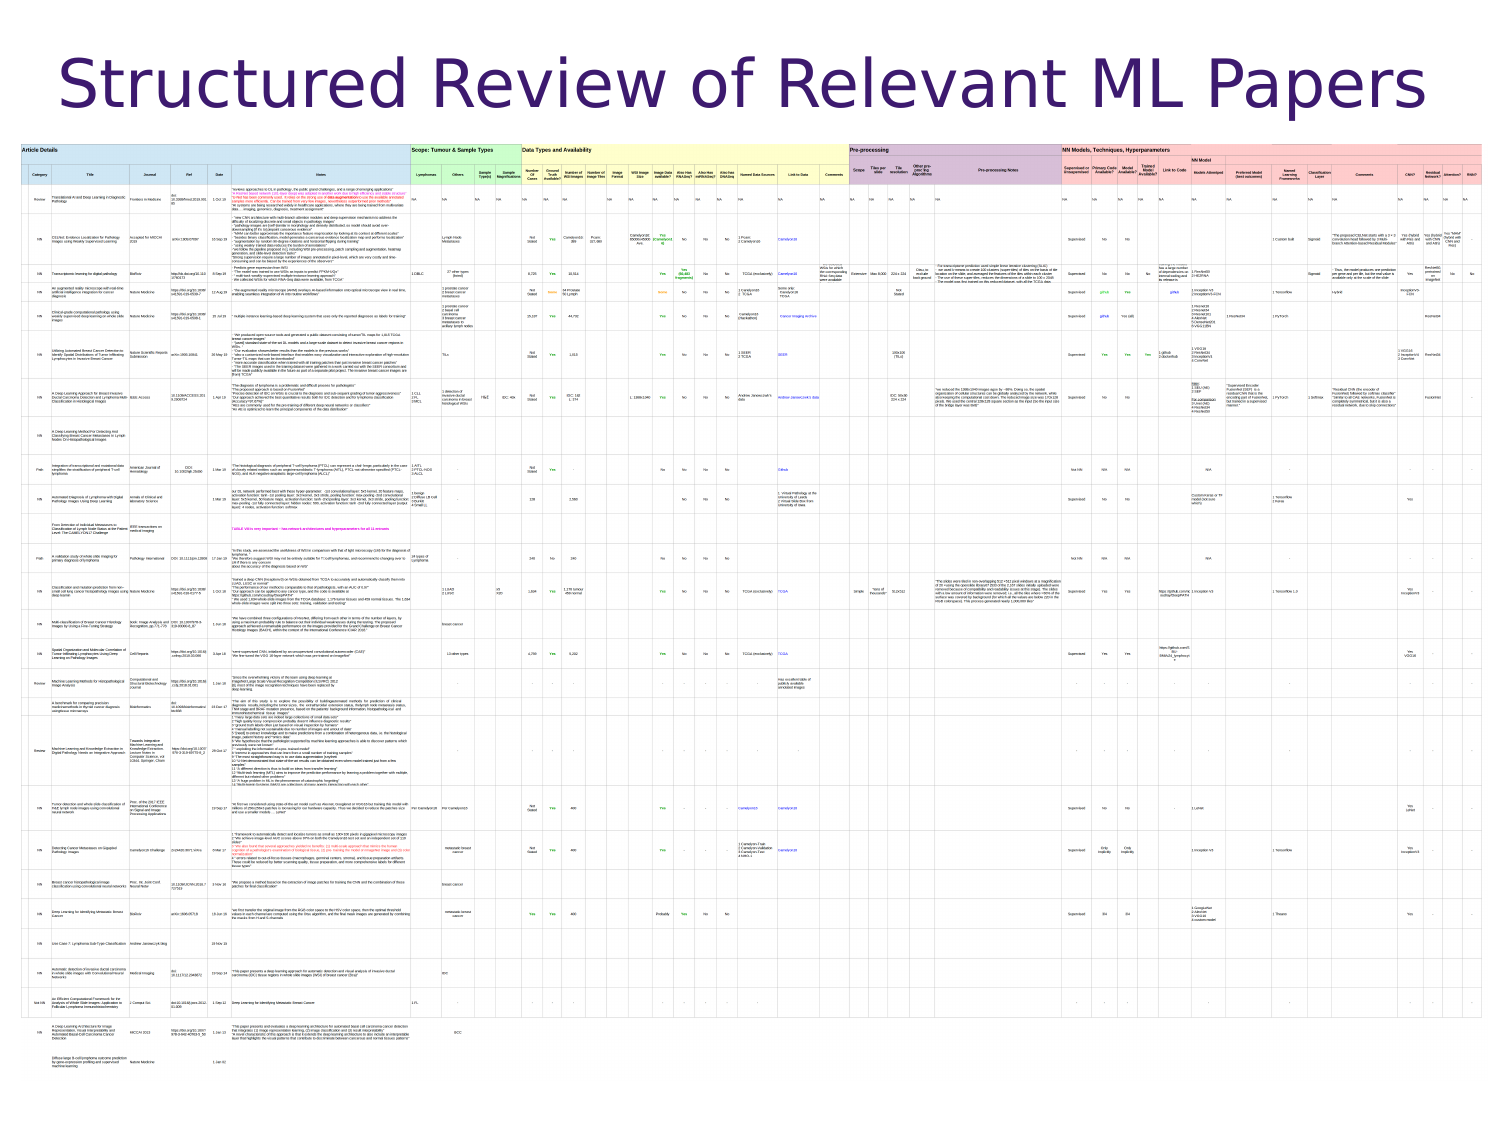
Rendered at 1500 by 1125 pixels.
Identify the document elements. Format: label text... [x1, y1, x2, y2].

picture [21, 144, 1488, 1081]
title Structured Review of Relevant ML Papers [57, 45, 1459, 130]
